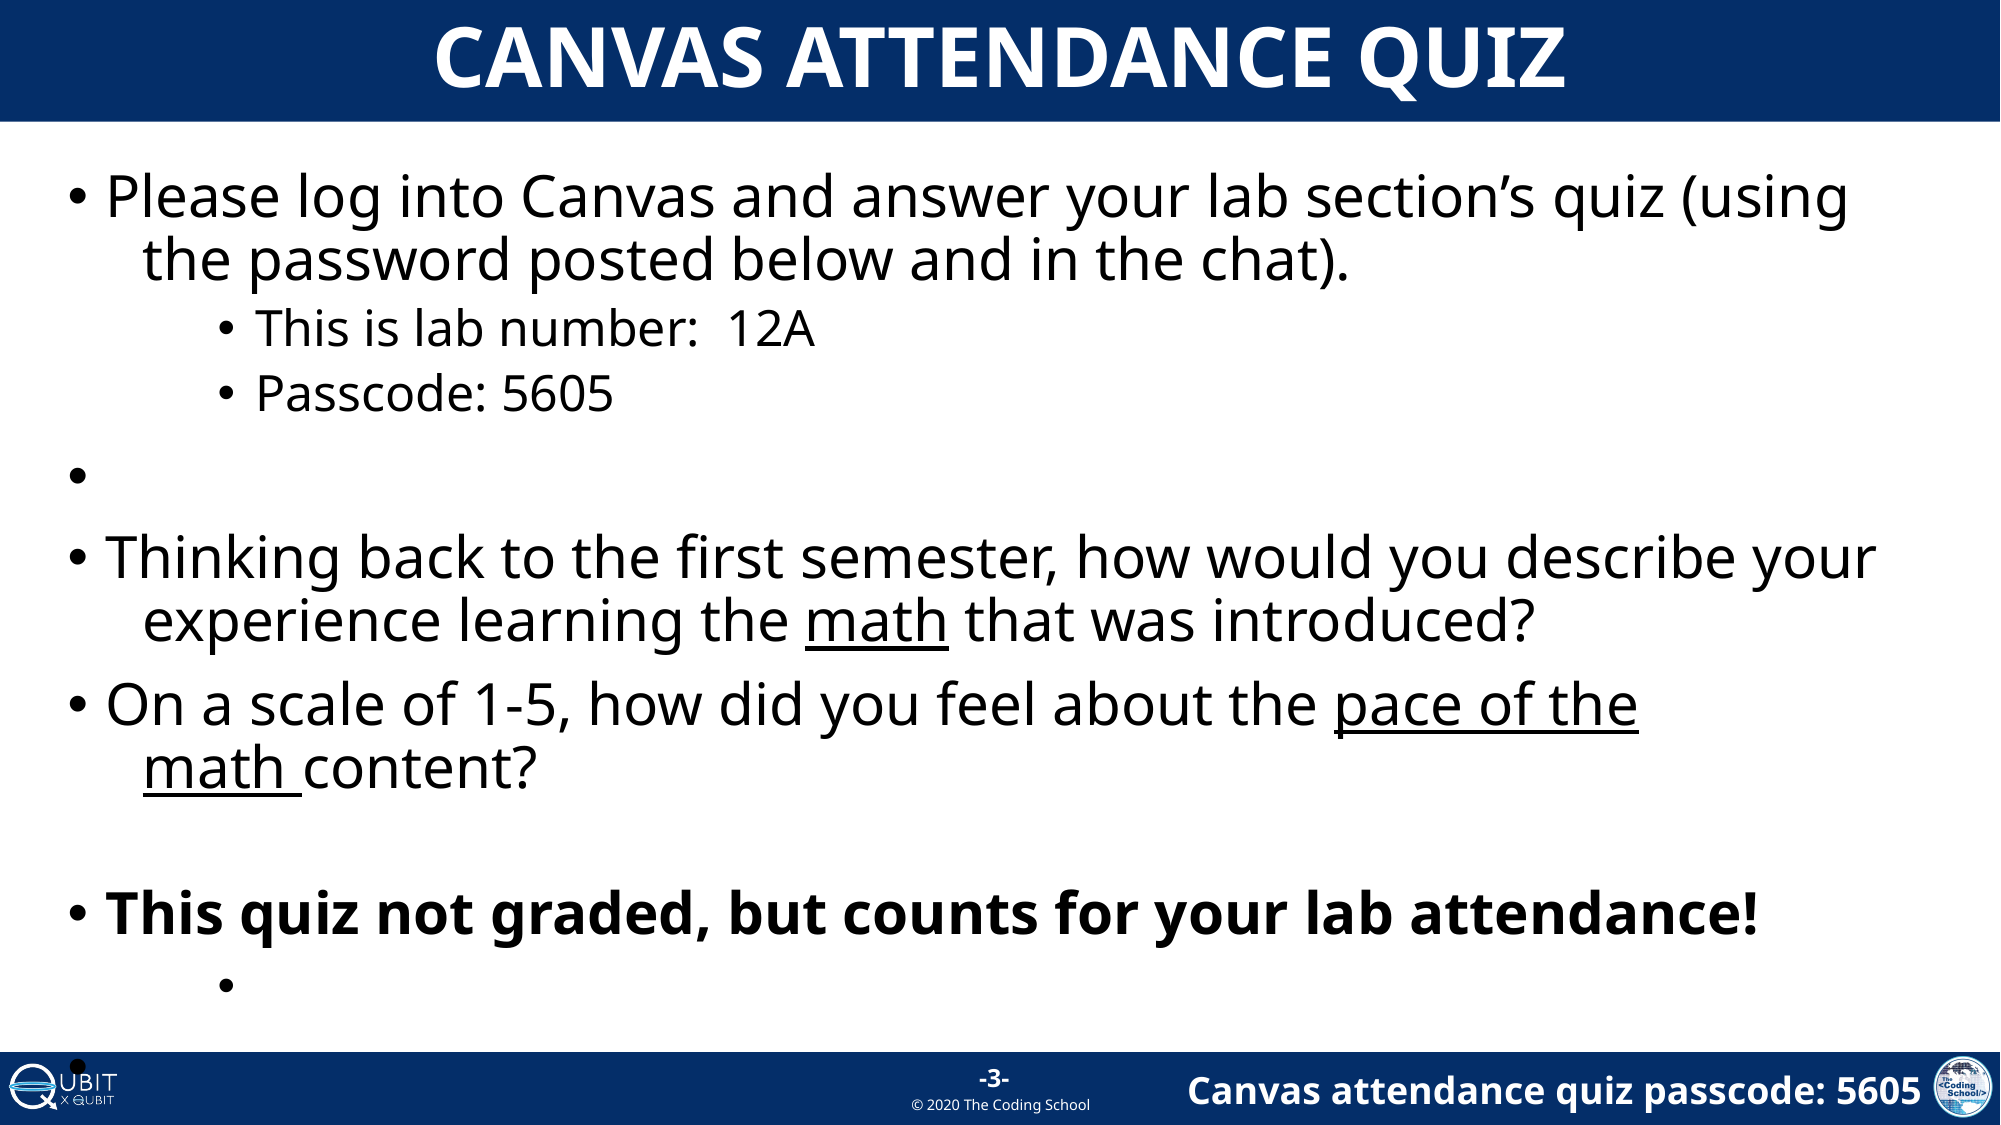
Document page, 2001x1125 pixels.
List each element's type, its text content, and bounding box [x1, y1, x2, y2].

list Please log into Canvas and answer your lab section’s quiz (using the password posted below and in the chat). This is lab number: 12A Passcode: 5605 Thinking back to the first semester, how would you describe your experience learning the math that was introduced? On a scale of 1-5, how did you feel about the pace of the math content? This quiz not graded, but counts for your lab attendance! [52, 159, 1940, 1014]
text_box -3- [945, 1050, 1044, 1110]
title Canvas attendance quiz [0, 0, 2000, 122]
